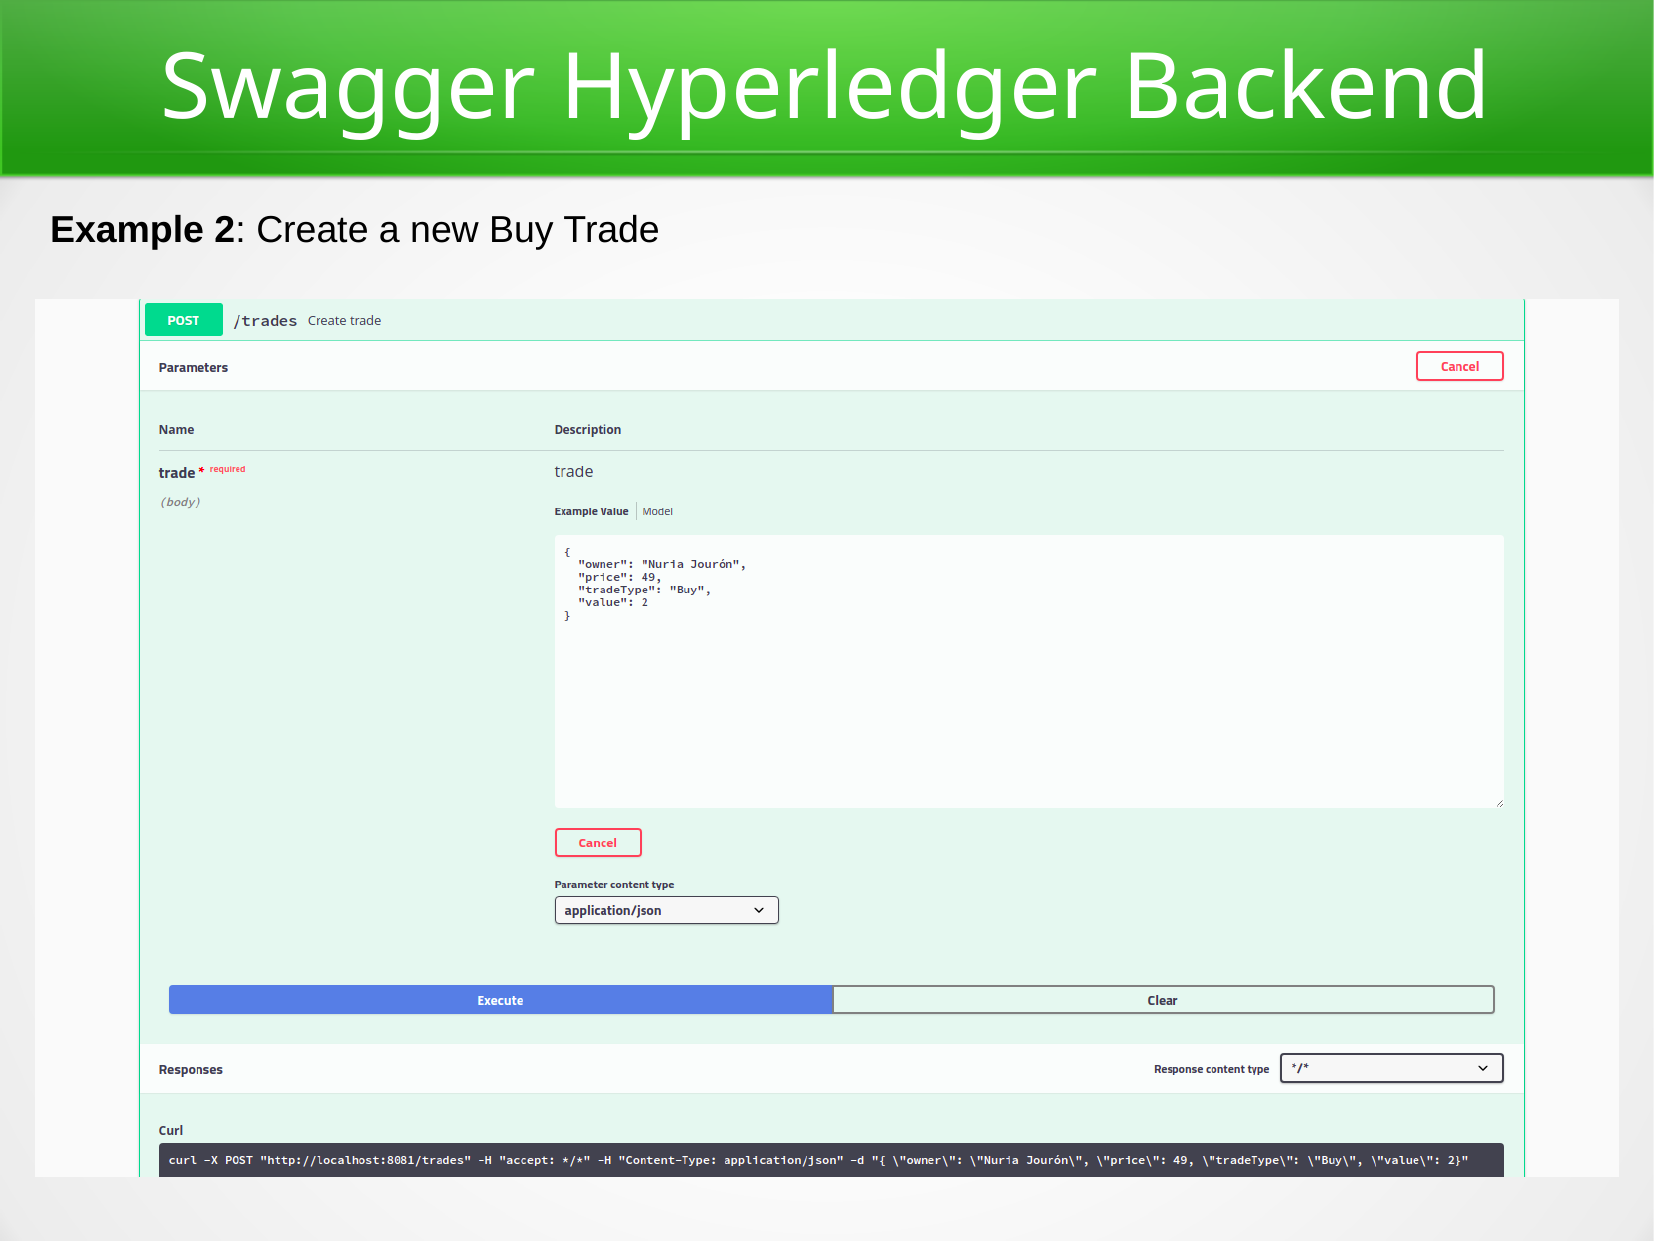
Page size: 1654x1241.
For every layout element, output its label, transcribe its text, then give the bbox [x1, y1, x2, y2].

picture [0, 0, 1654, 1241]
text_box Example 2: Create a new Buy Trade [35, 200, 1619, 299]
title Swagger Hyperledger Backend [82, 11, 1571, 154]
